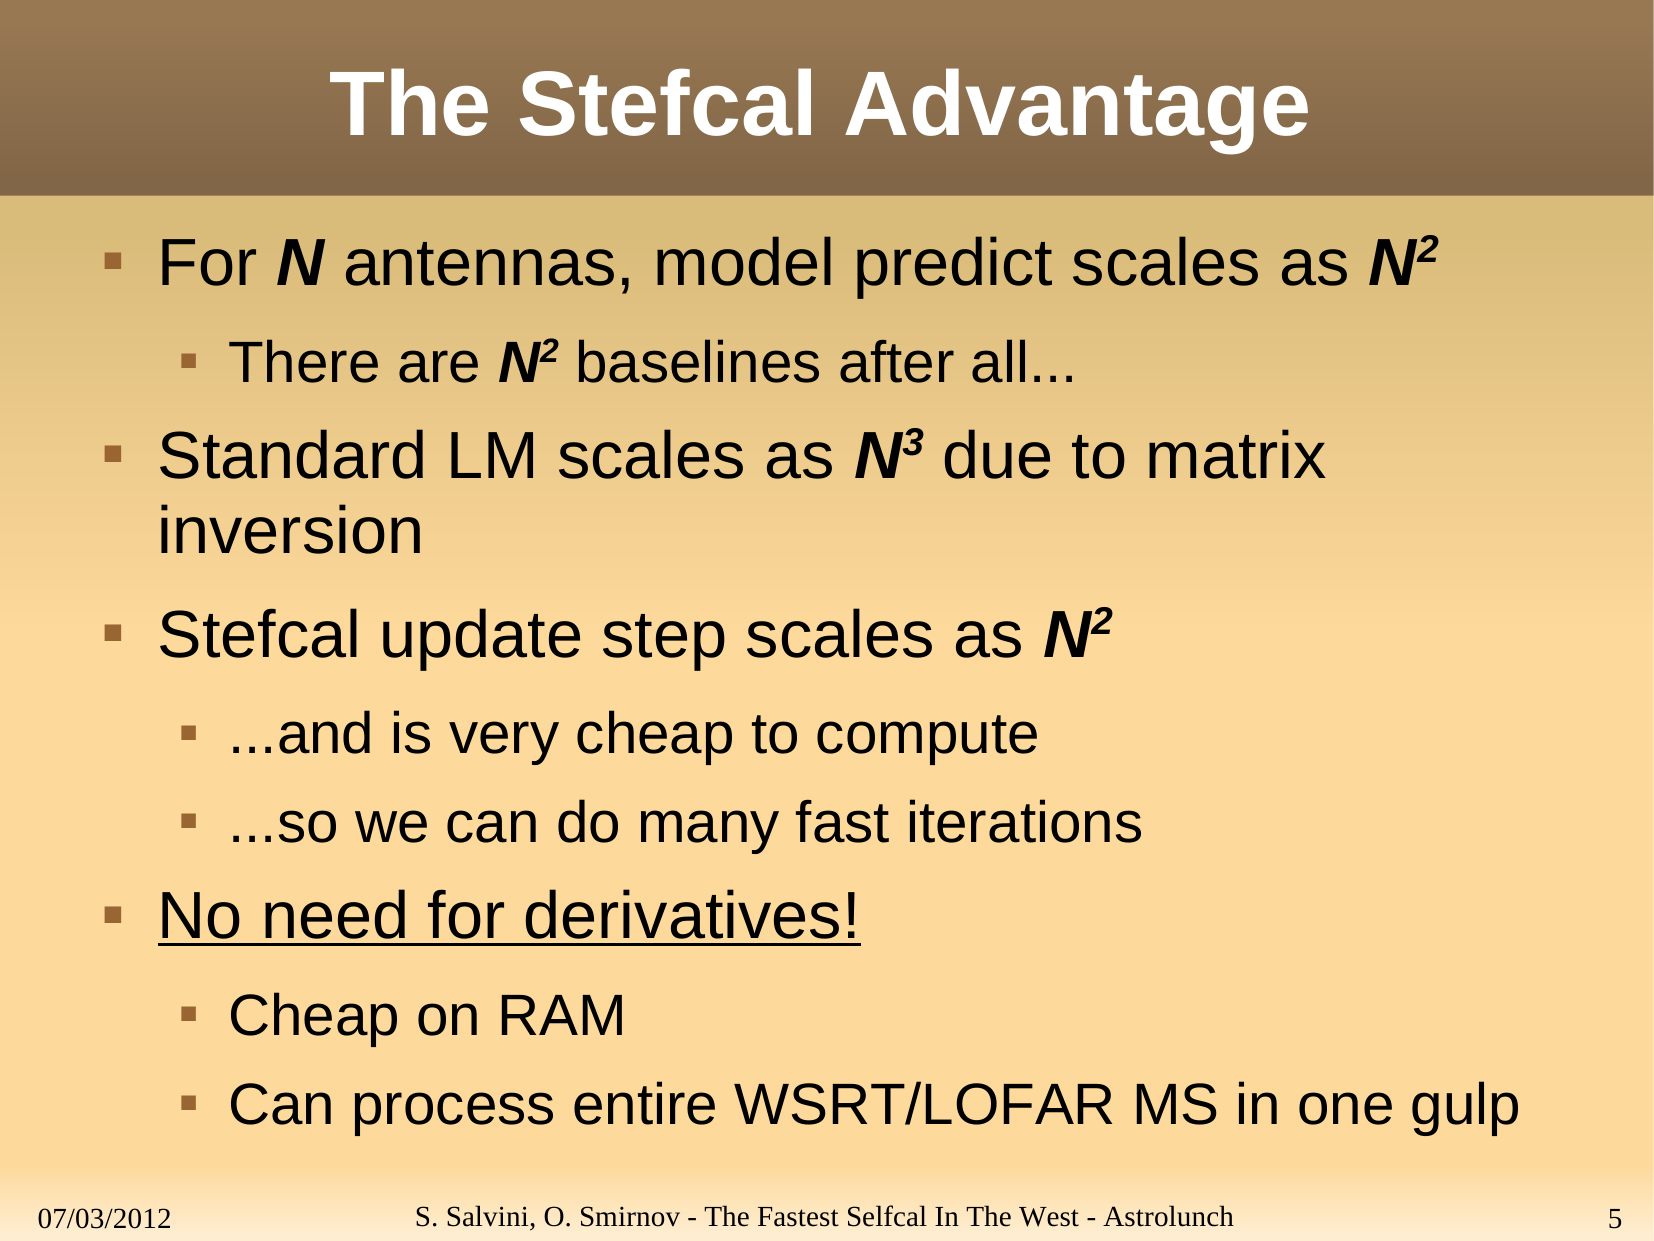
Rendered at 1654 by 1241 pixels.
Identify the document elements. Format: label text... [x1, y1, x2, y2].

picture [0, 0, 1654, 1241]
title The Stefcal Advantage [76, 7, 1565, 200]
list For N antennas, model predict scales as N2 There are N2 baselines after all... Standard LM scales as N3 due to matrix inversion Stefcal update step scales as N2 ...and is very cheap to compute ...so we can do many fast iterations No need for derivatives! Cheap on RAM Can process entire WSRT/LOFAR MS in one gulp [86, 225, 1576, 1147]
